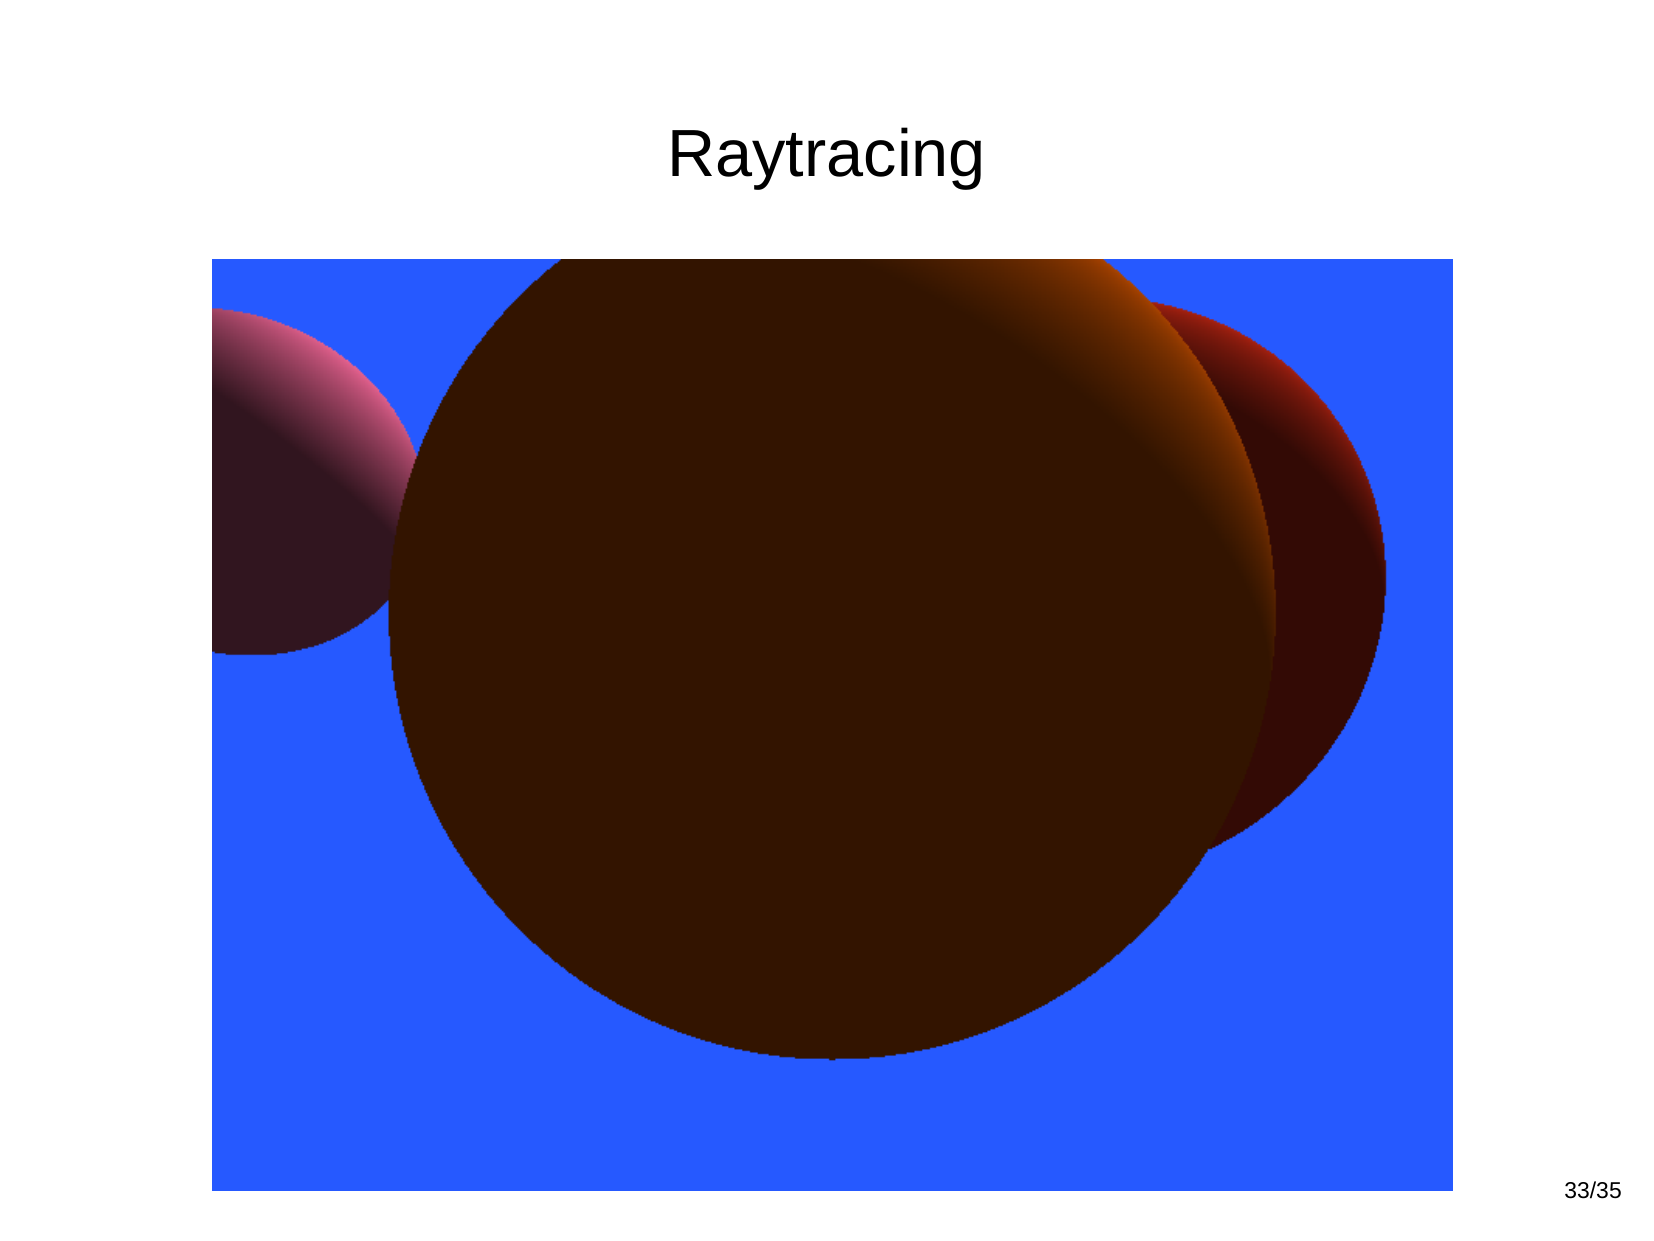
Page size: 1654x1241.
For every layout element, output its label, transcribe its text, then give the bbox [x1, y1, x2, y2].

text_box 33/35 [1549, 1170, 1637, 1211]
picture [212, 259, 1453, 1191]
title Raytracing [82, 16, 1571, 290]
